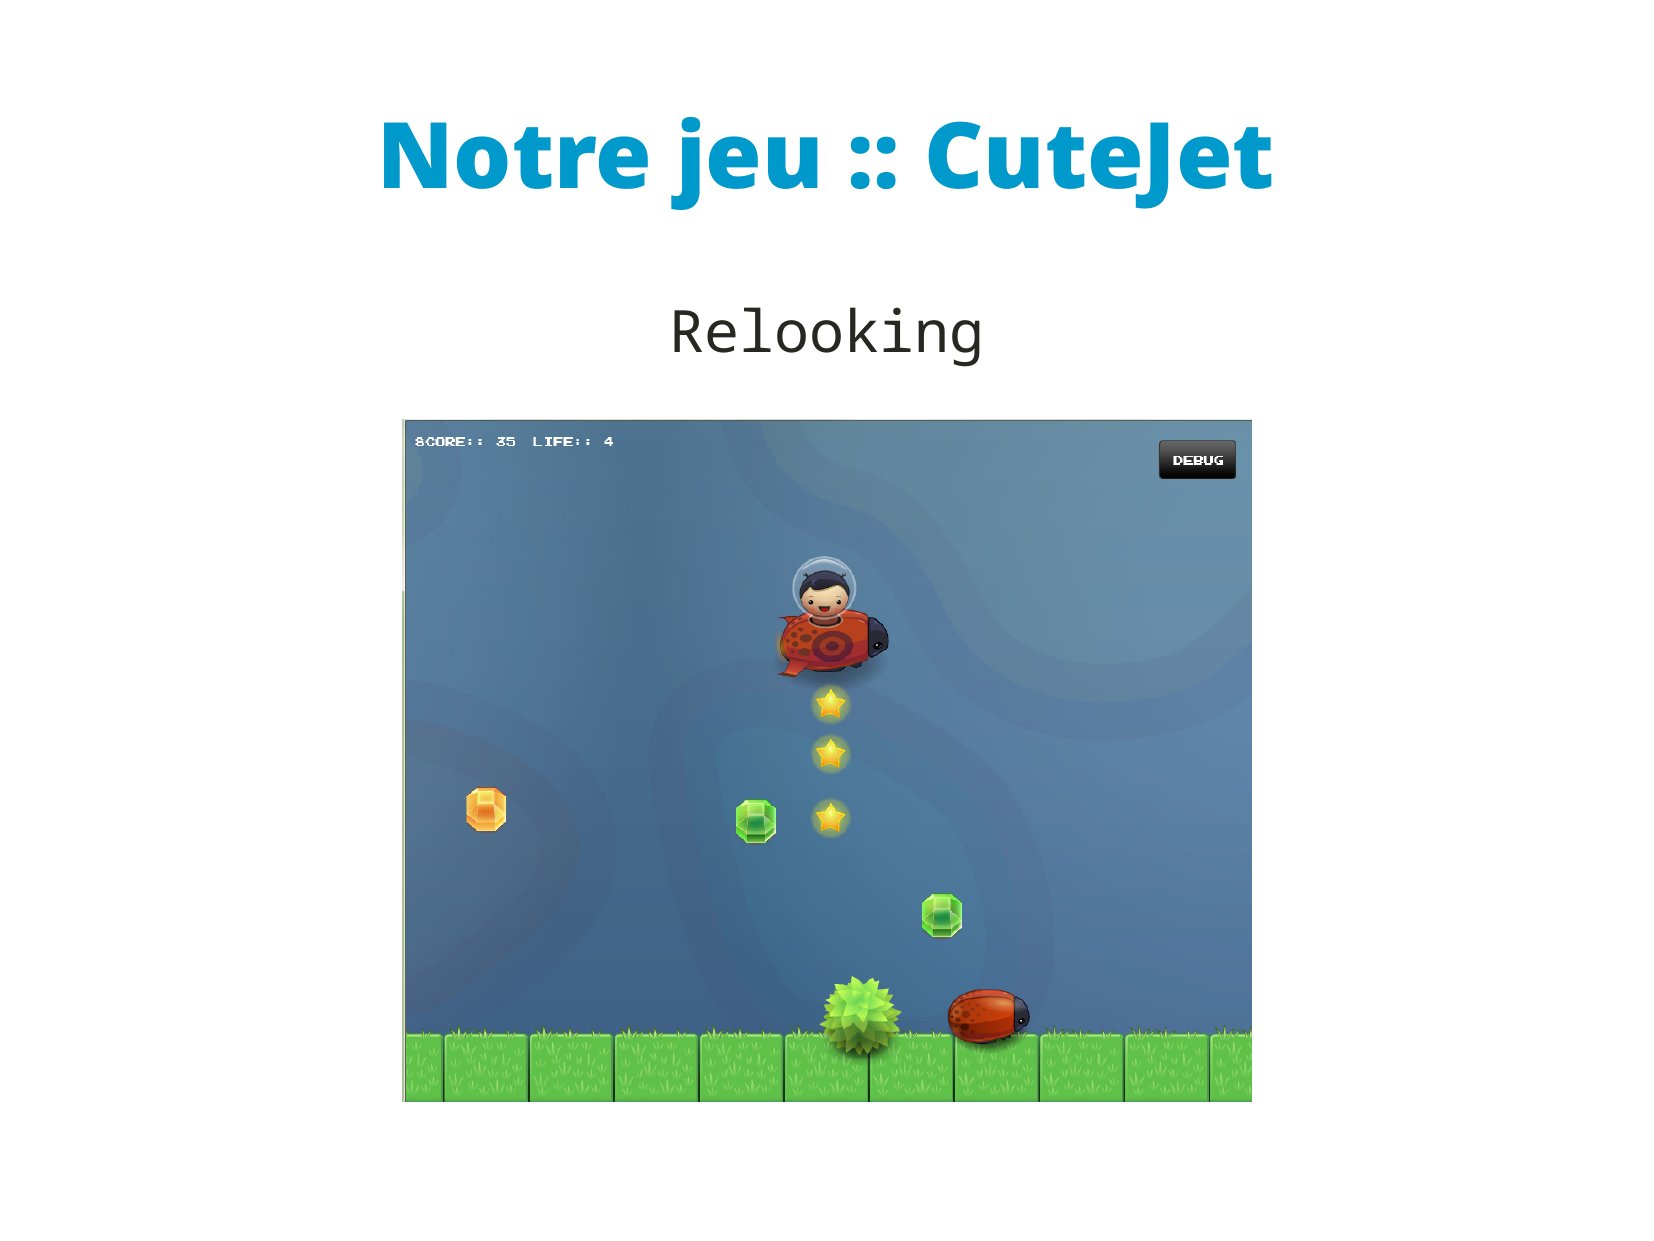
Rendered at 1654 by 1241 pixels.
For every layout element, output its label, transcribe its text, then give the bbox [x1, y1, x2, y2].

picture [402, 419, 1252, 1102]
title Notre jeu :: CuteJet [82, 49, 1571, 257]
list Relooking [82, 290, 1571, 1010]
